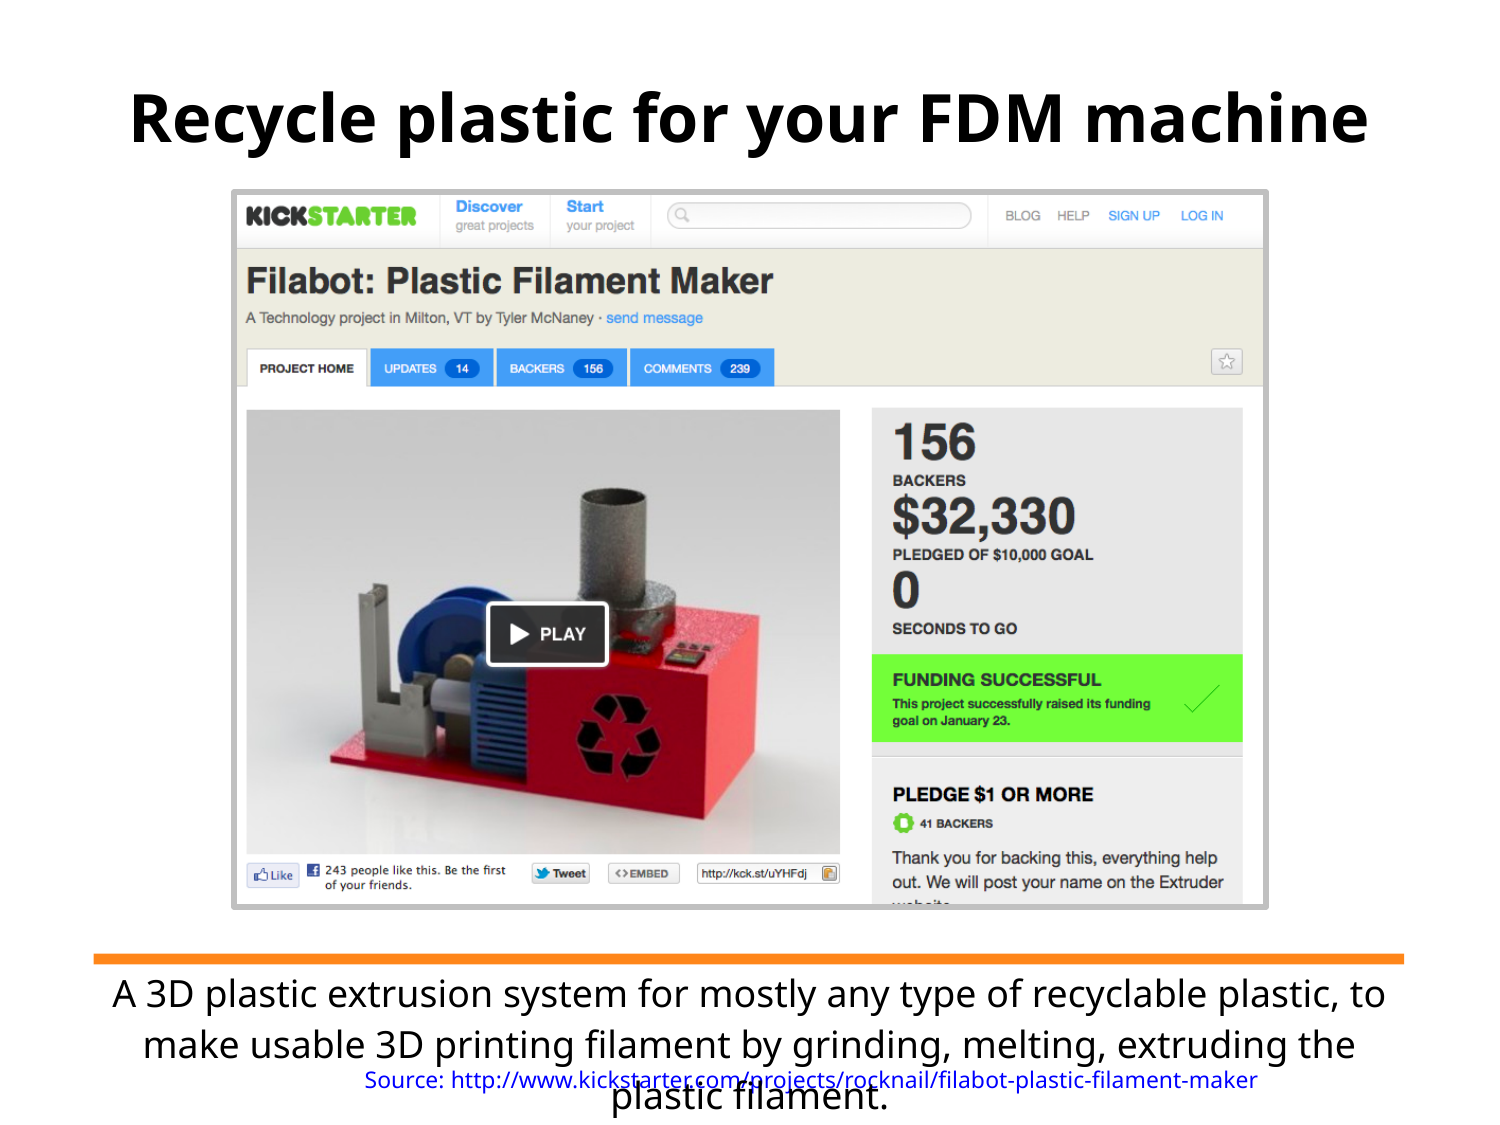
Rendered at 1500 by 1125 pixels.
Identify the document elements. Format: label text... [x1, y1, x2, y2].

text_box A 3D plastic extrusion system for mostly any type of recyclable plastic, to make usable 3D printing filament by grinding, melting, extruding the plastic filament. [76, 960, 1424, 1064]
picture [0, 0, 1500, 1125]
title Recycle plastic for your FDM machine [75, 44, 1426, 188]
text_box Source: http://www.kickstarter.com/projects/rocknail/filabot-plastic-filament-maker [349, 1064, 1151, 1097]
